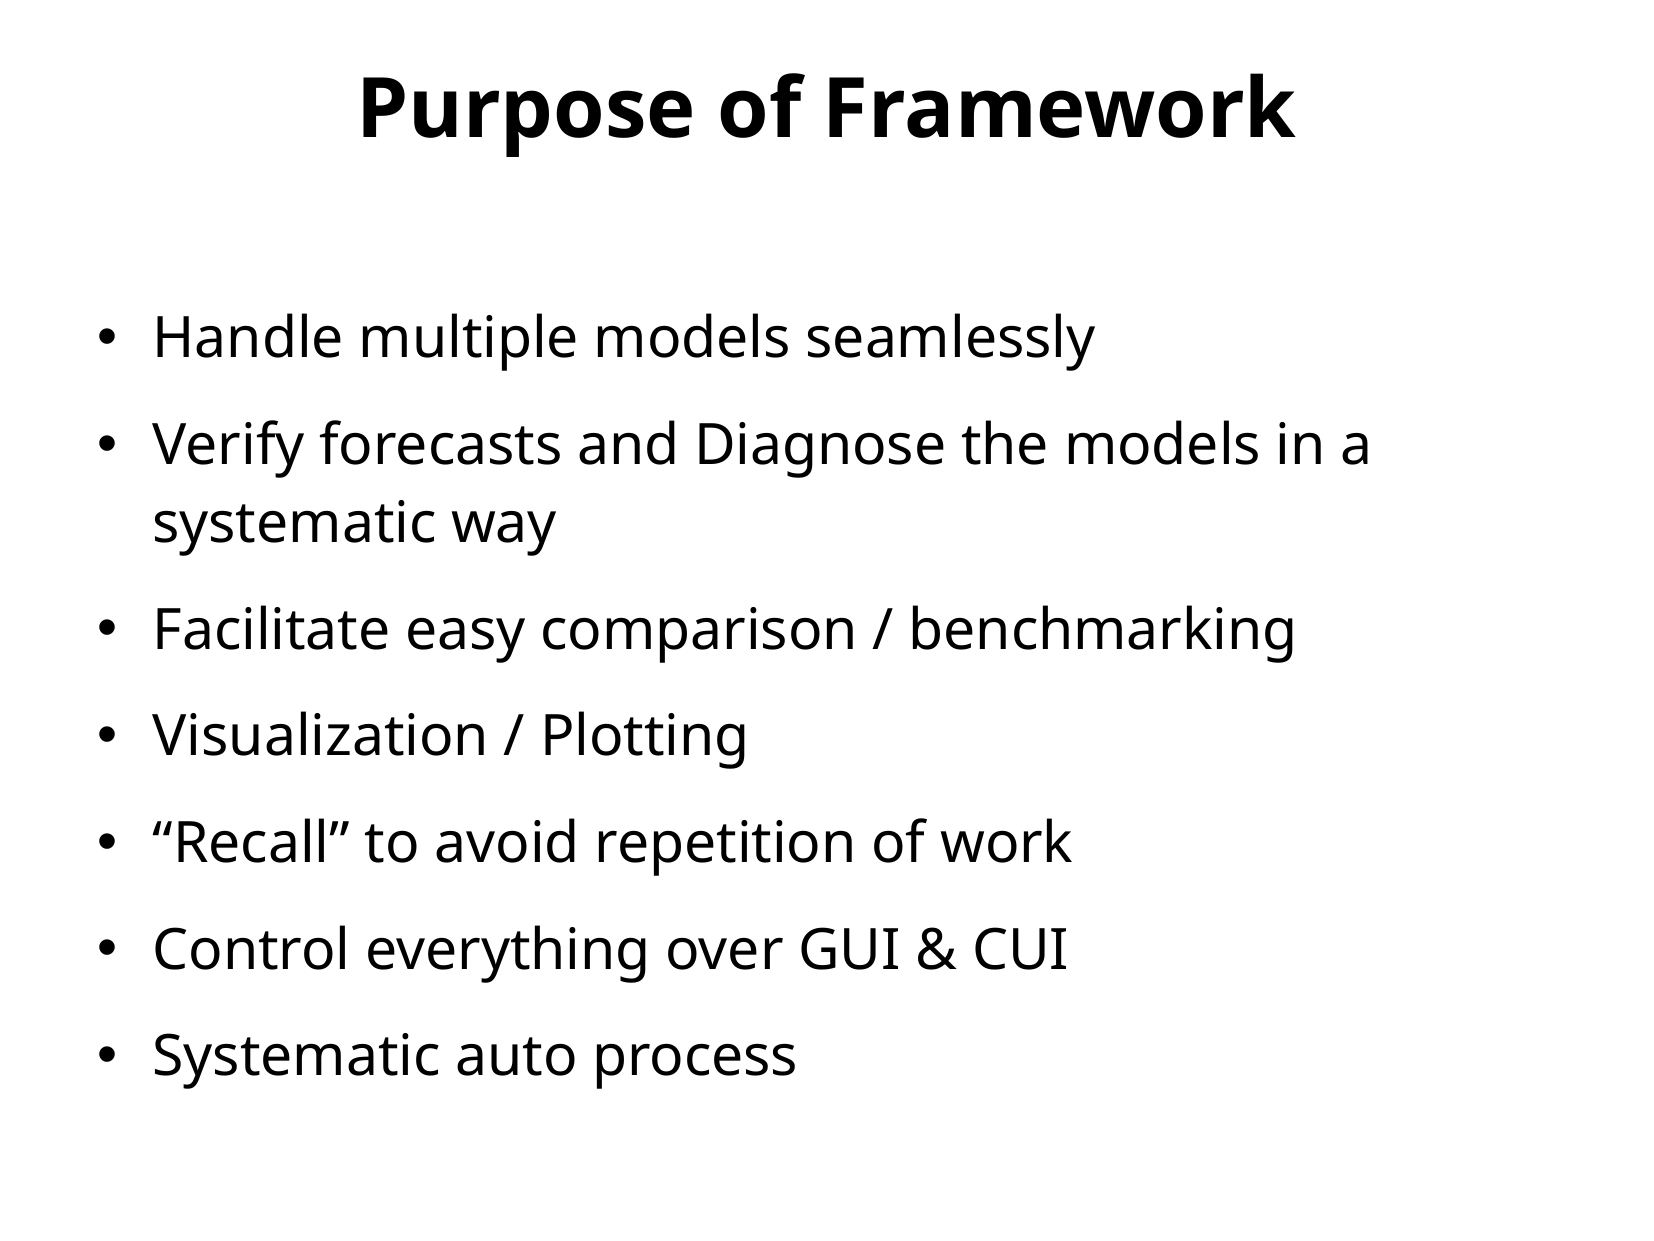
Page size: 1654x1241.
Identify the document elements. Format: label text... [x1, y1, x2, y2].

title Purpose of Framework [82, 2, 1571, 210]
list Handle multiple models seamlessly Verify forecasts and Diagnose the models in a systematic way Facilitate easy comparison / benchmarking Visualization / Plotting “Recall” to avoid repetition of work Control everything over GUI & CUI Systematic auto process [82, 289, 1571, 1108]
